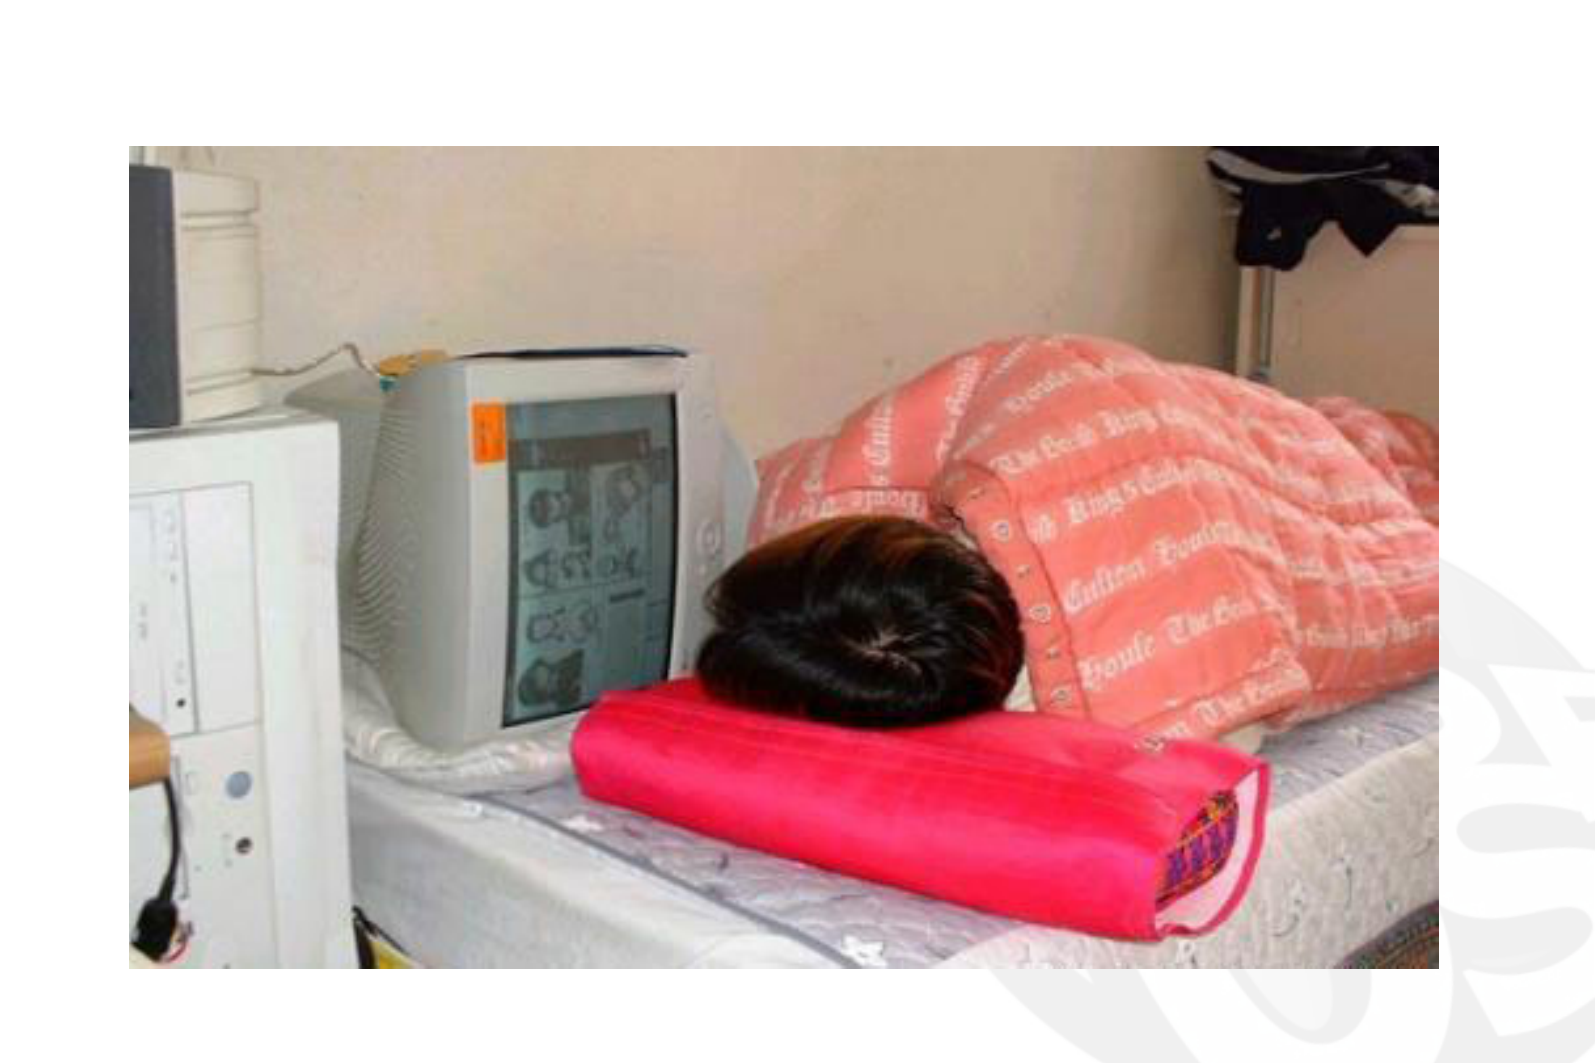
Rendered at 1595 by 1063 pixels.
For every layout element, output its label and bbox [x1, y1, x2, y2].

picture [129, 146, 1439, 969]
